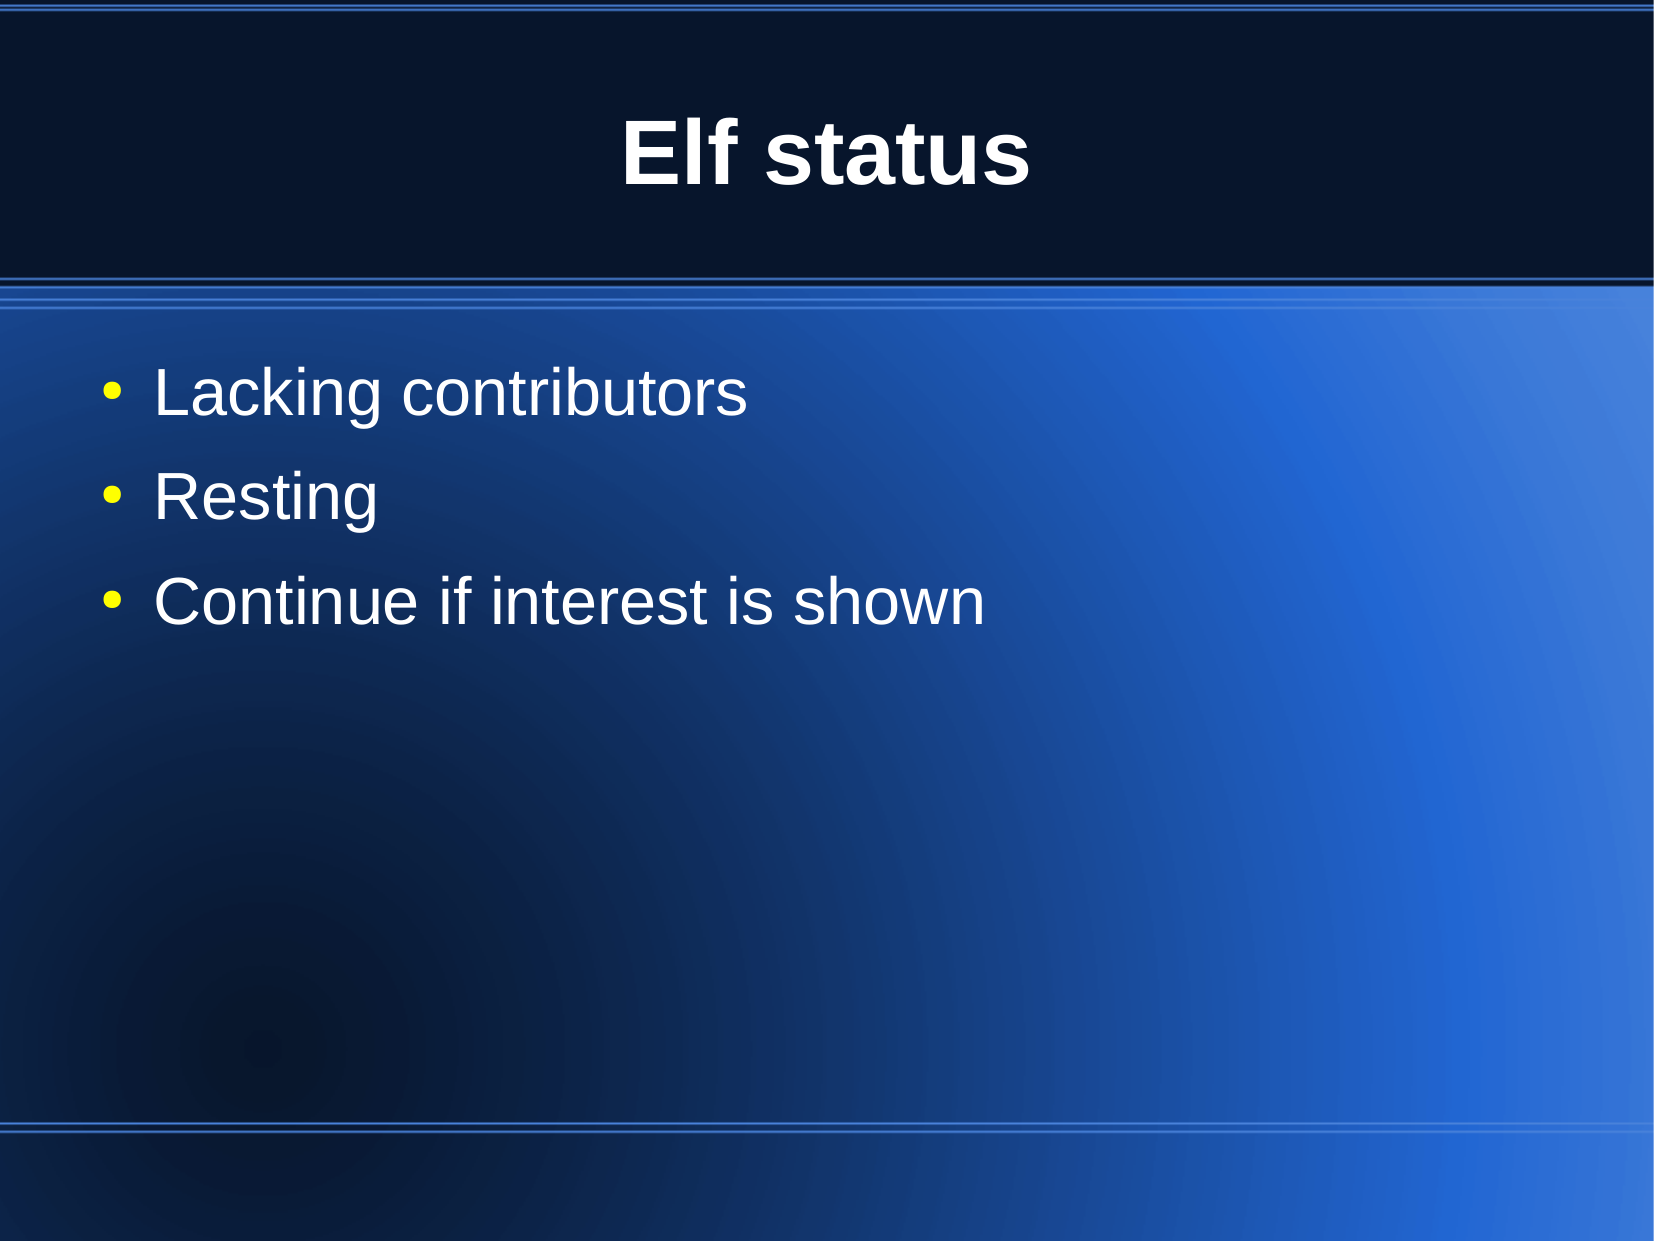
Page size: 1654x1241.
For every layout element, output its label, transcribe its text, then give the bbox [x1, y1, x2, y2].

list Lacking contributors Resting Continue if interest is shown [82, 355, 1571, 1159]
title Elf status [82, 56, 1571, 250]
picture [0, 0, 1654, 1241]
